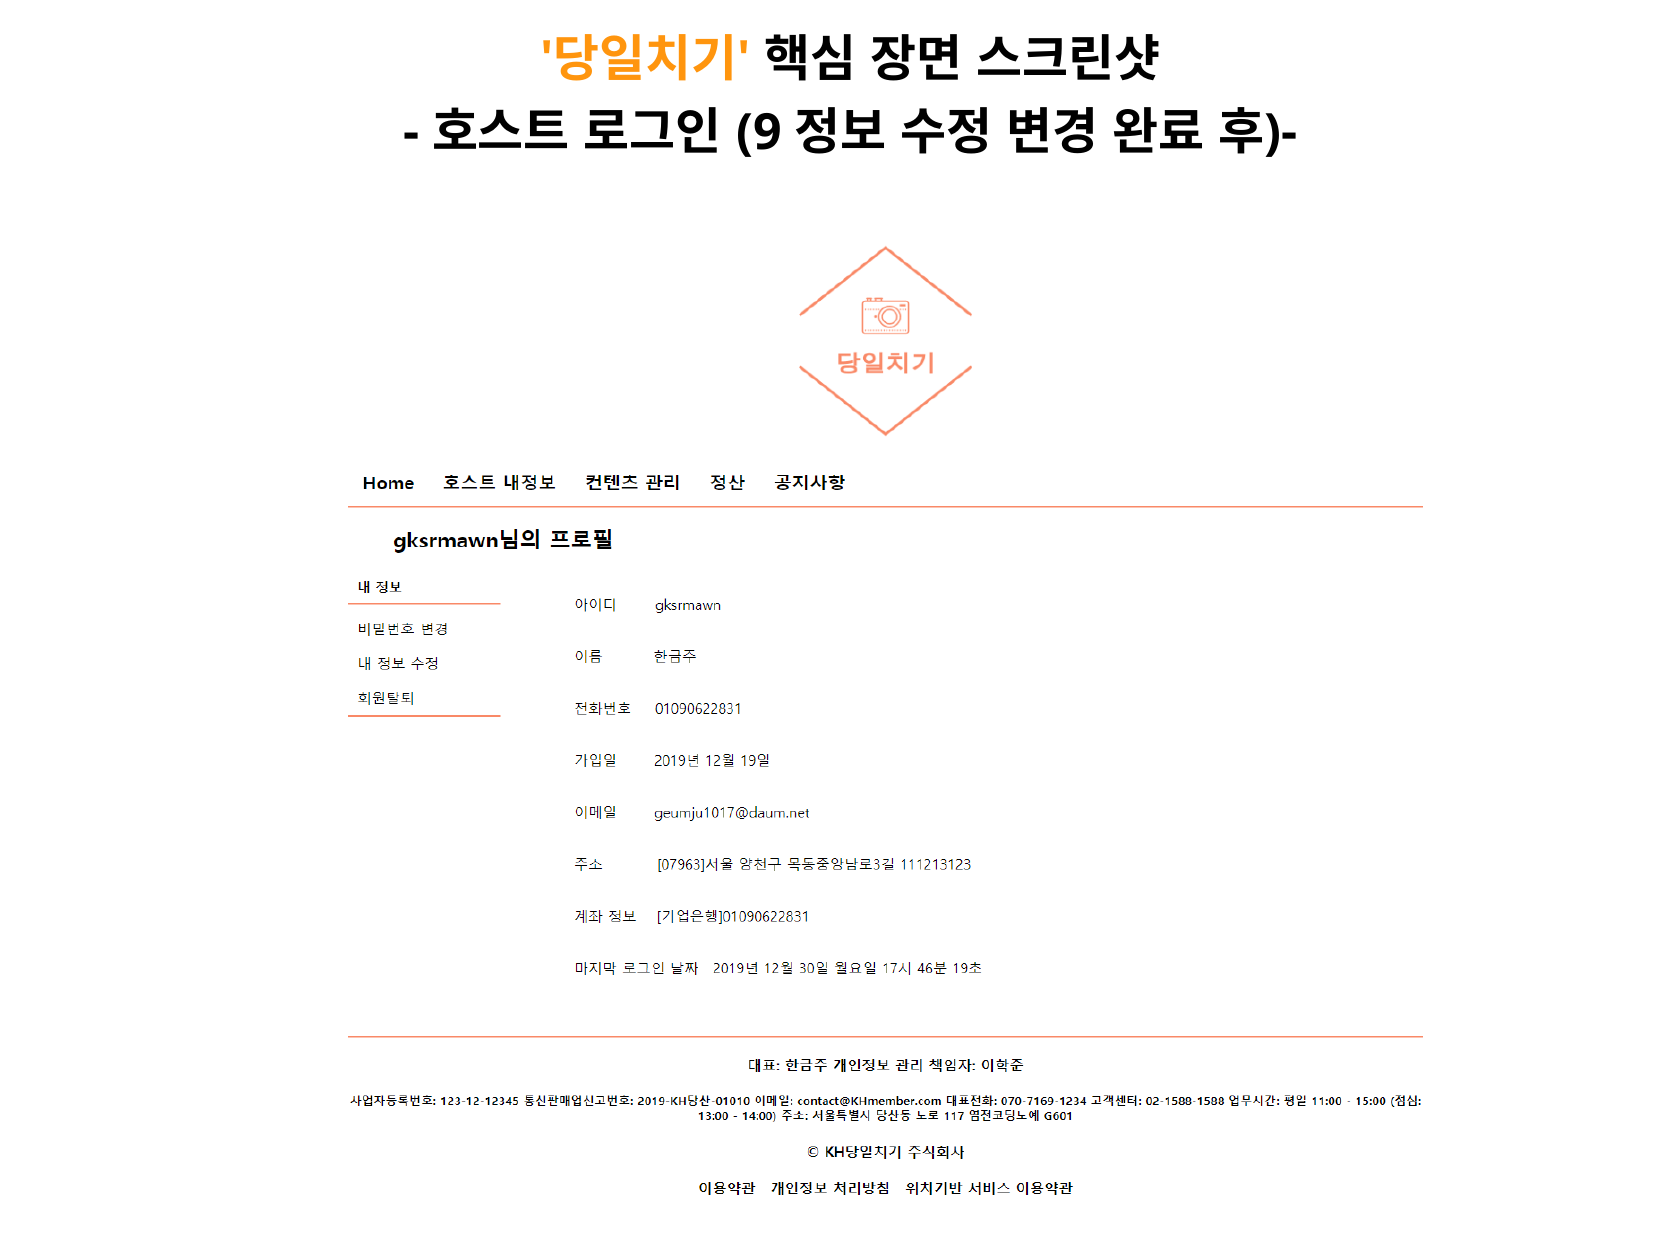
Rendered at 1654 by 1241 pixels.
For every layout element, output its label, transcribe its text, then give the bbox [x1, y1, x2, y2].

title '당일치기' 핵심 장면 스크린샷 - 호스트 로그인 (9 정보 수정 변경 완료 후)- [106, 0, 1595, 196]
picture [295, 224, 1460, 1205]
